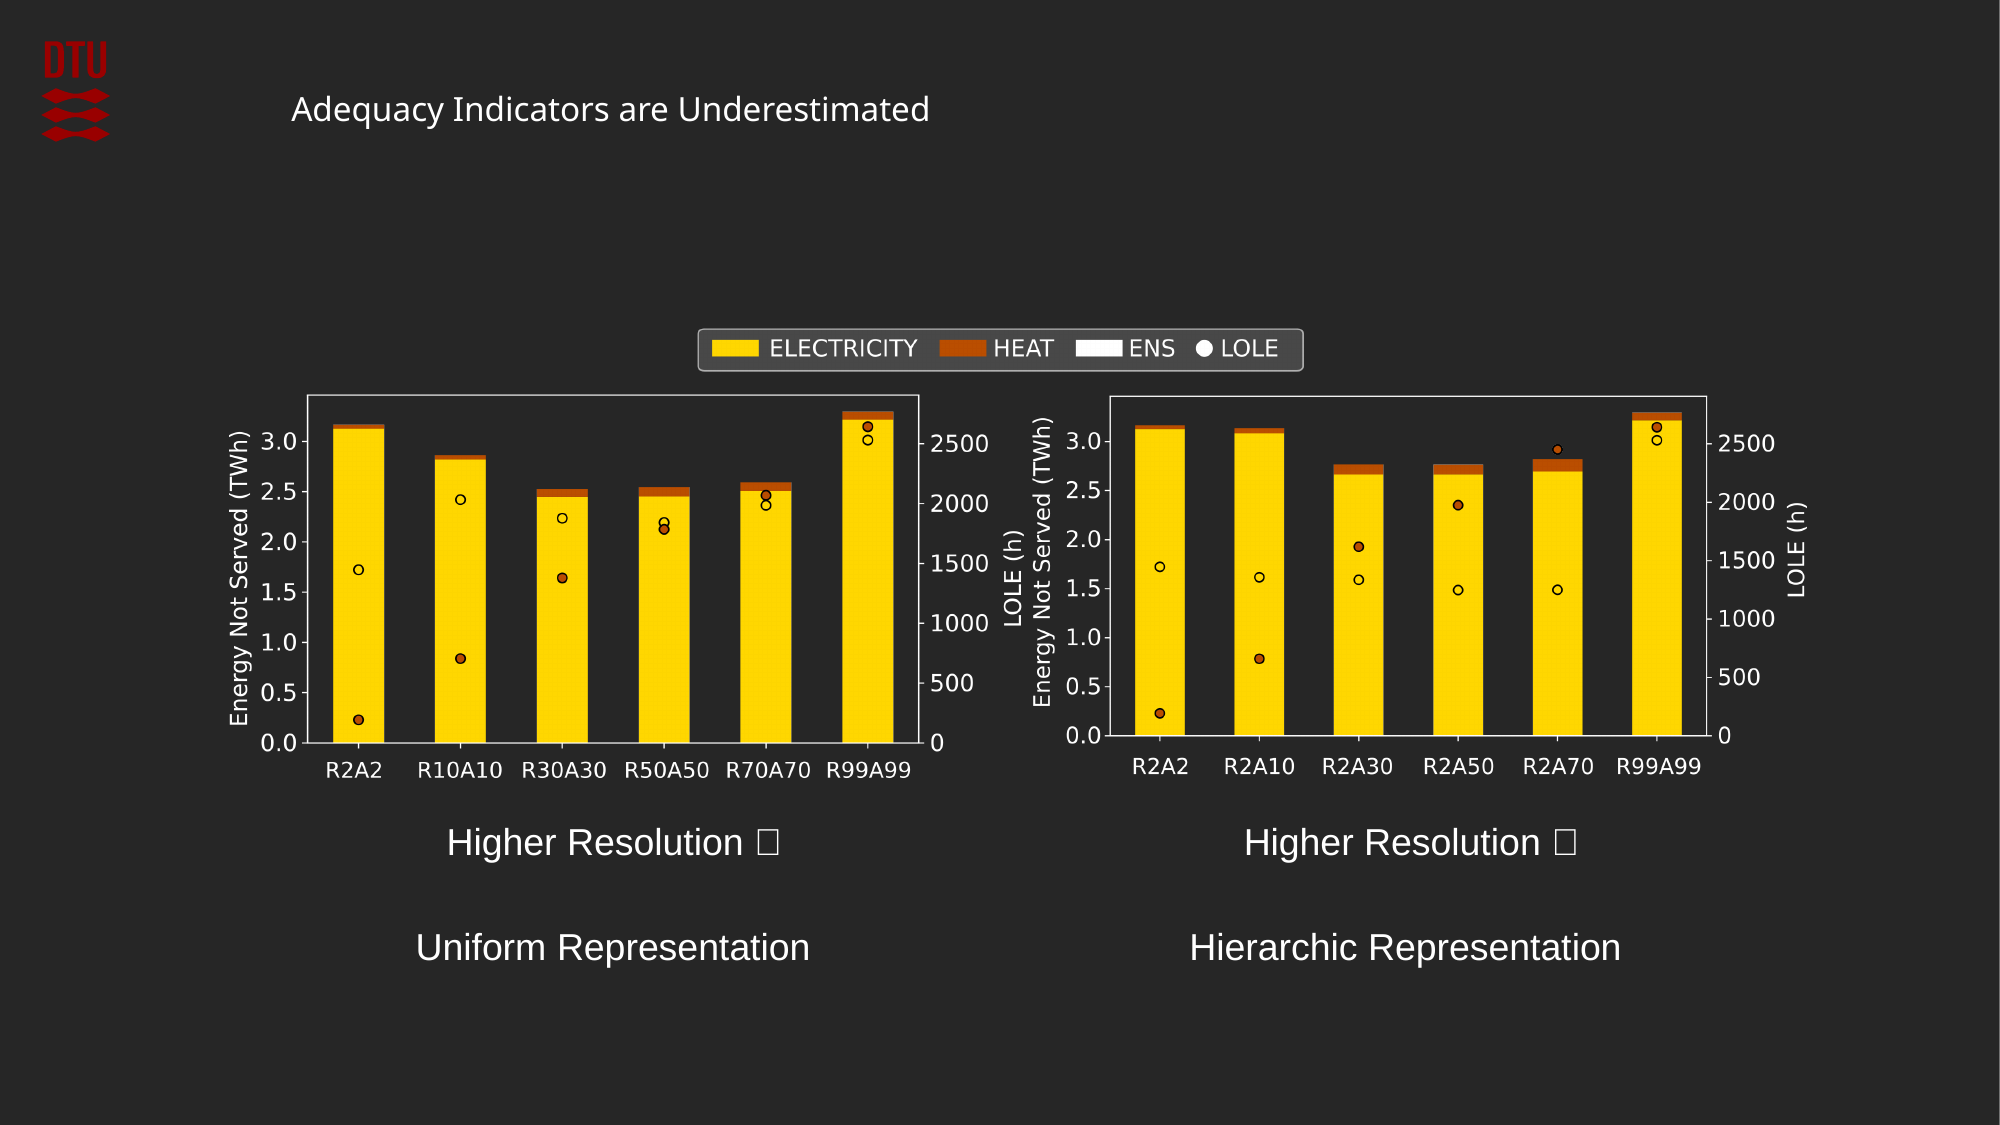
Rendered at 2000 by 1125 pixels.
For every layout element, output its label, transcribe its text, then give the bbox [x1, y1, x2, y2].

text_box Uniform Representation [305, 919, 921, 1037]
picture [229, 311, 1807, 795]
title Adequacy Indicators are Underestimated [291, 70, 1819, 148]
text_box Higher Resolution  [1104, 814, 1719, 933]
text_box Hierarchic Representation [1098, 919, 1713, 1037]
text_box Higher Resolution  [307, 814, 922, 933]
